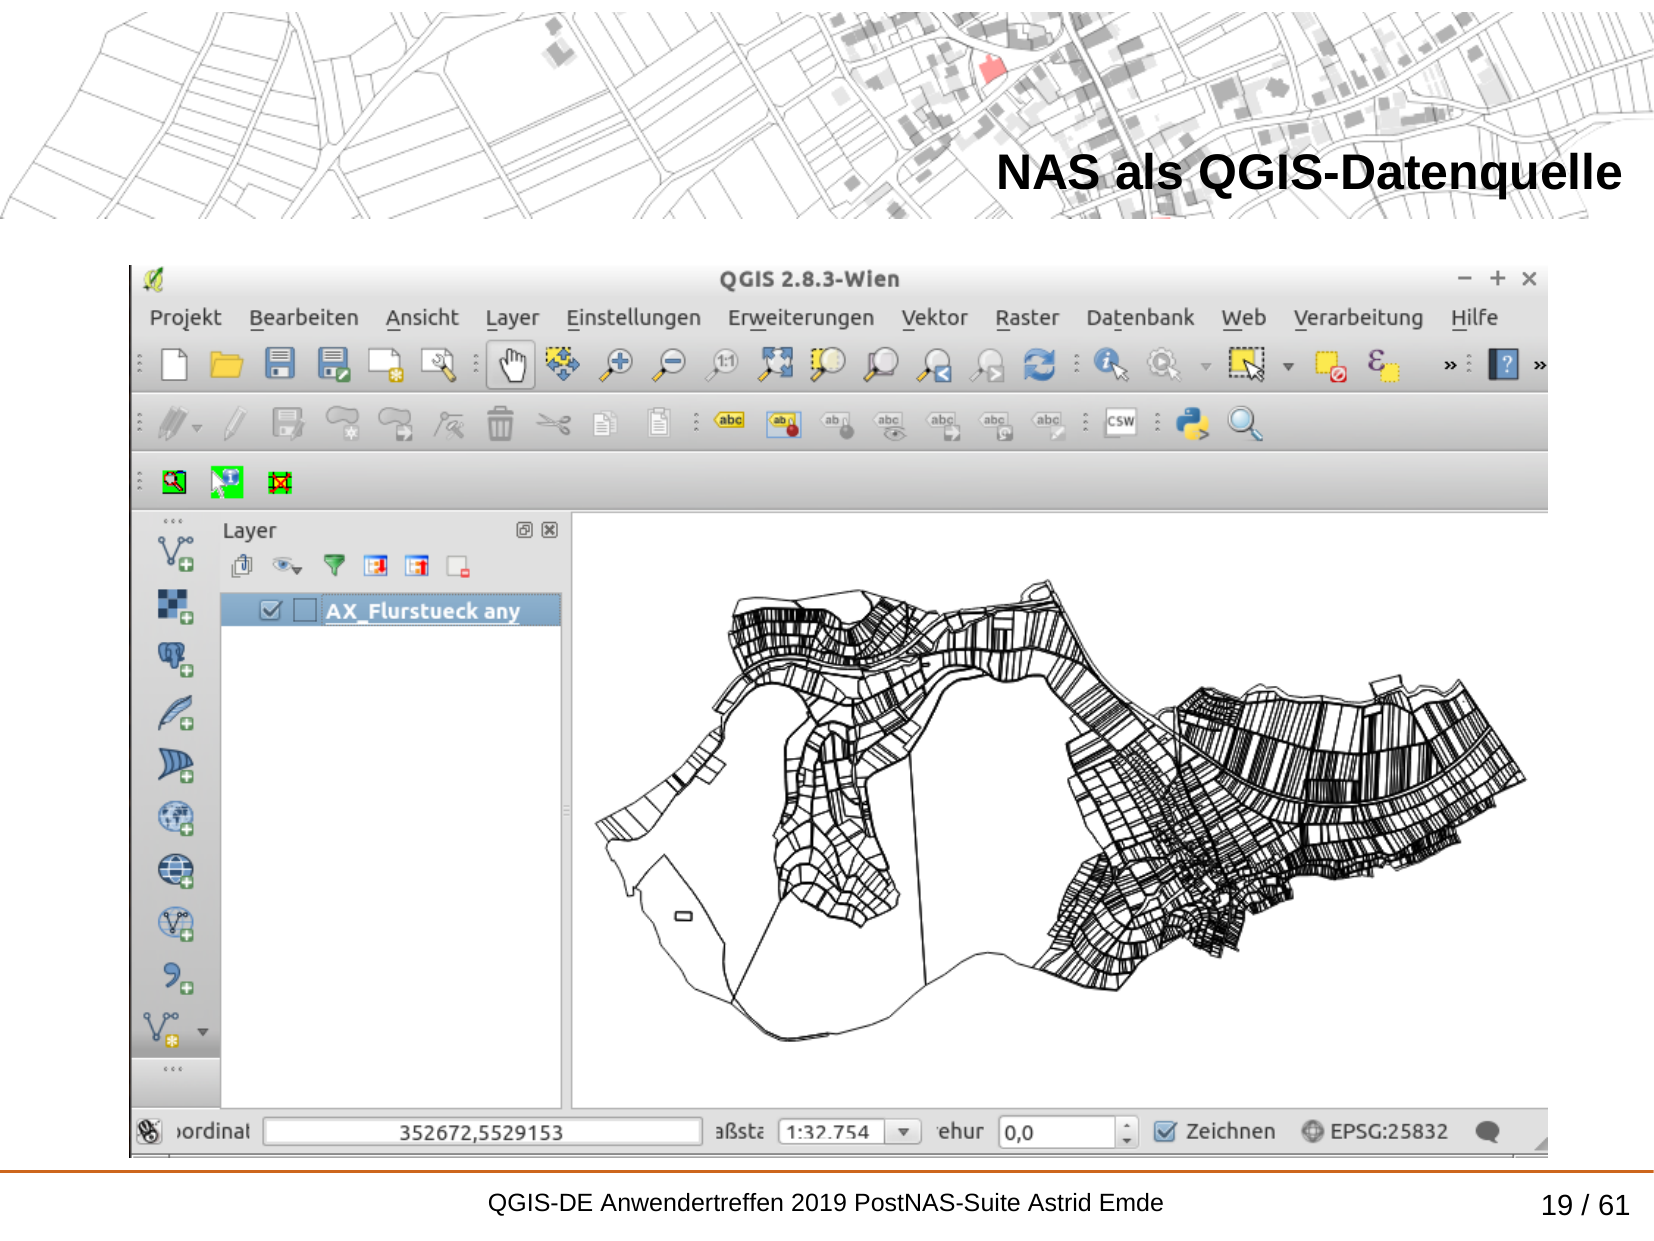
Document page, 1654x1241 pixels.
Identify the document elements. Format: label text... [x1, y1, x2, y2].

title NAS als QGIS-Datenquelle [265, 118, 1625, 228]
picture [129, 265, 1548, 1158]
